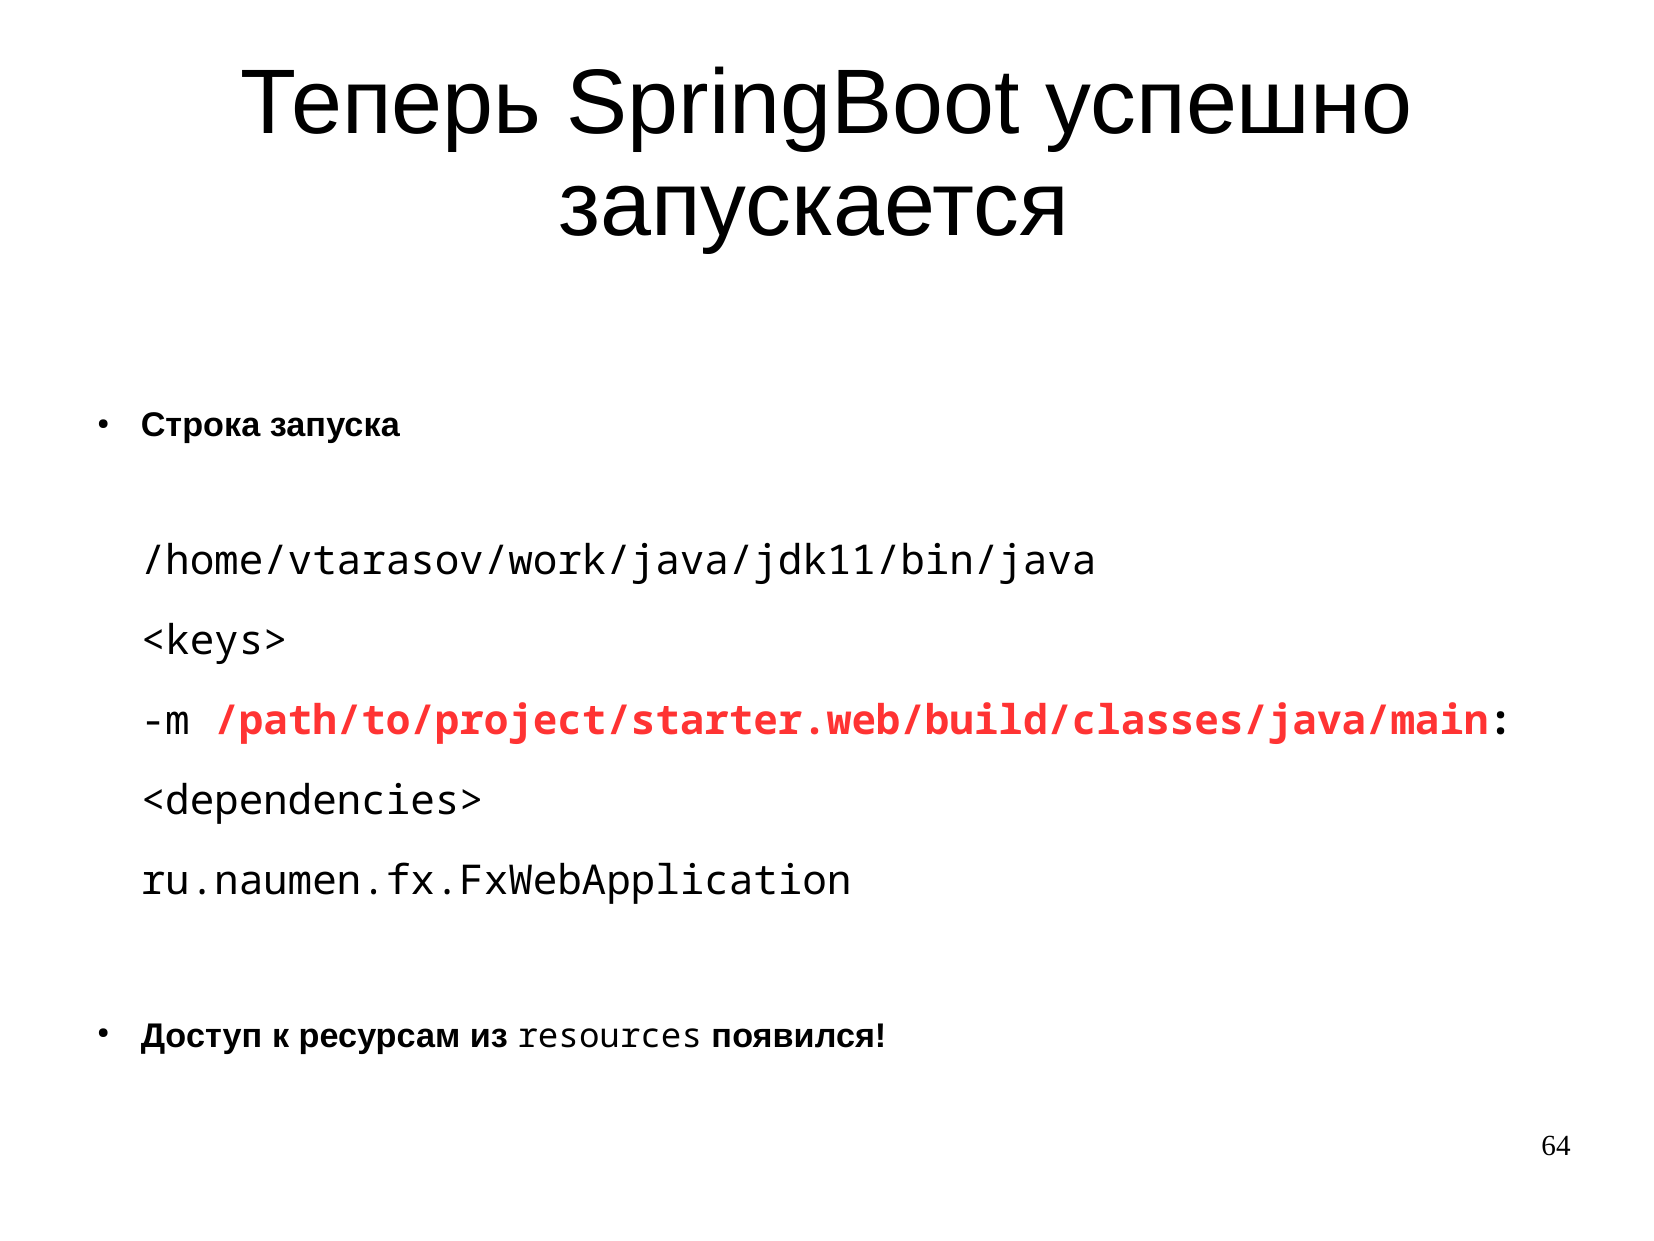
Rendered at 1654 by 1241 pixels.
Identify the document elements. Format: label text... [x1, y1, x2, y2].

title Теперь SpringBoot успешно запускается [82, 49, 1571, 257]
list Строка запуска /home/vtarasov/work/java/jdk11/bin/java <keys> -m /path/to/project/starter.web/build/classes/java/main: <dependencies> ru.naumen.fx.FxWebApplication Доступ к ресурсам из resources появился! [82, 343, 1571, 1063]
